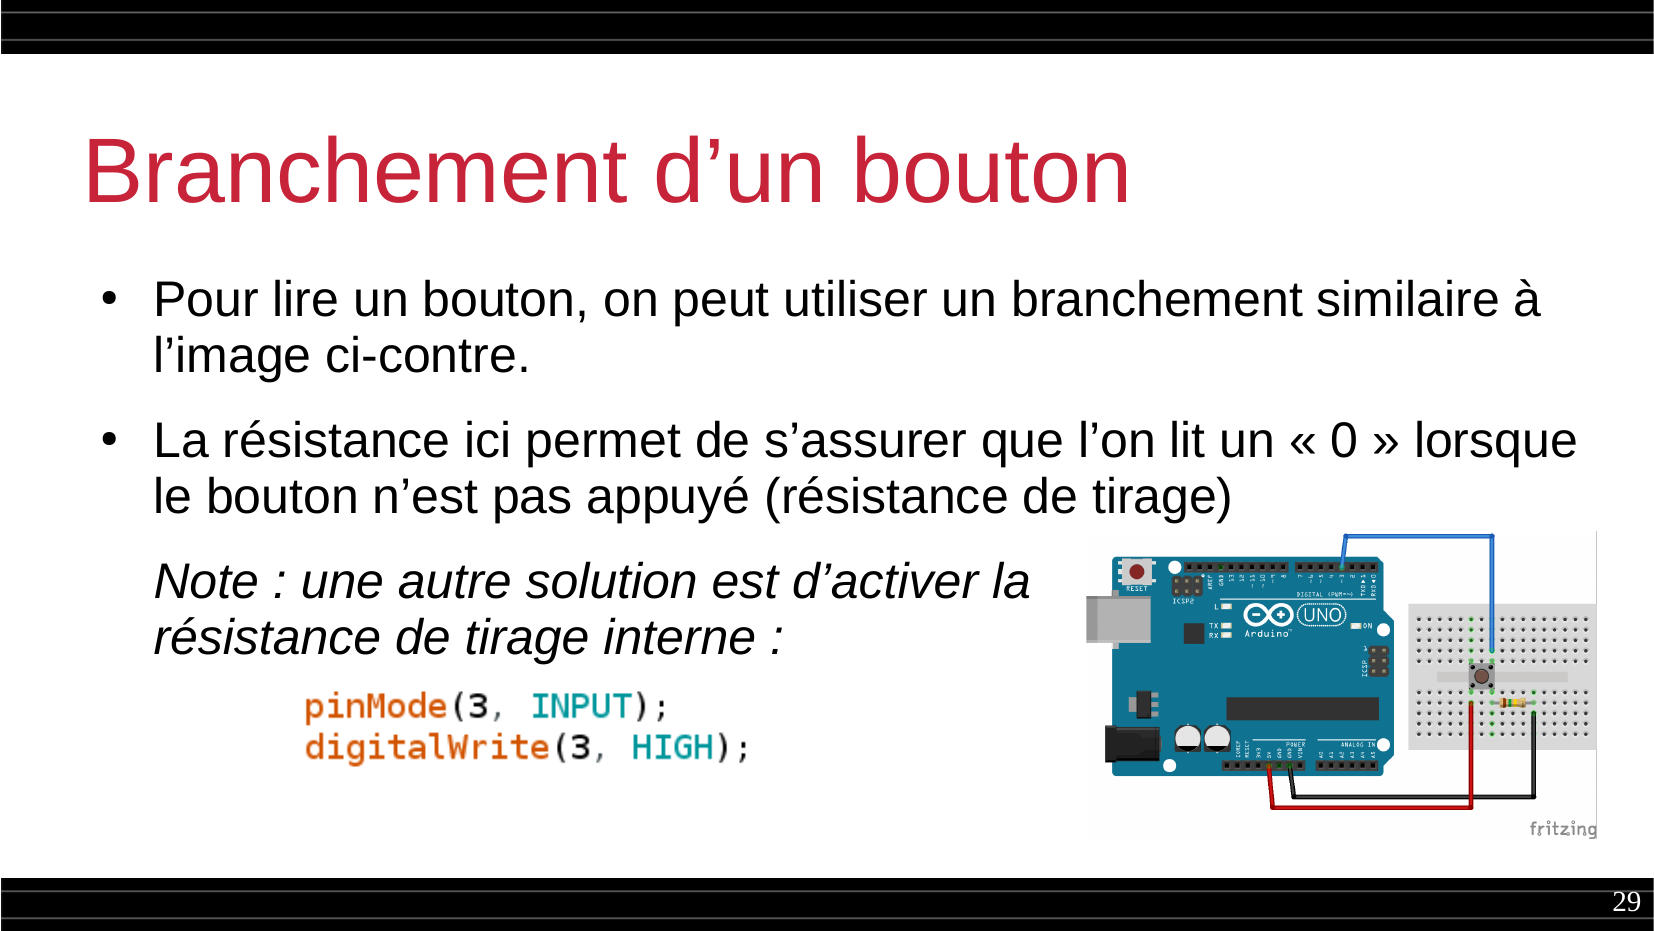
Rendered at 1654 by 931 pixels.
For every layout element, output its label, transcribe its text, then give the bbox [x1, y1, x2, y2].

picture [1086, 531, 1597, 839]
picture [1, 878, 1654, 931]
title Branchement d’un bouton [82, 92, 1571, 249]
list Pour lire un bouton, on peut utiliser un branchement similaire à l’image ci-contre. La résistance ici permet de s’assurer que l’on lit un « 0 » lorsque le bouton n’est pas appuyé (résistance de tirage) Note : une autre solution est d’activer la résistance de tirage interne : [82, 271, 1595, 758]
picture [1, 0, 1654, 54]
picture [290, 677, 768, 780]
